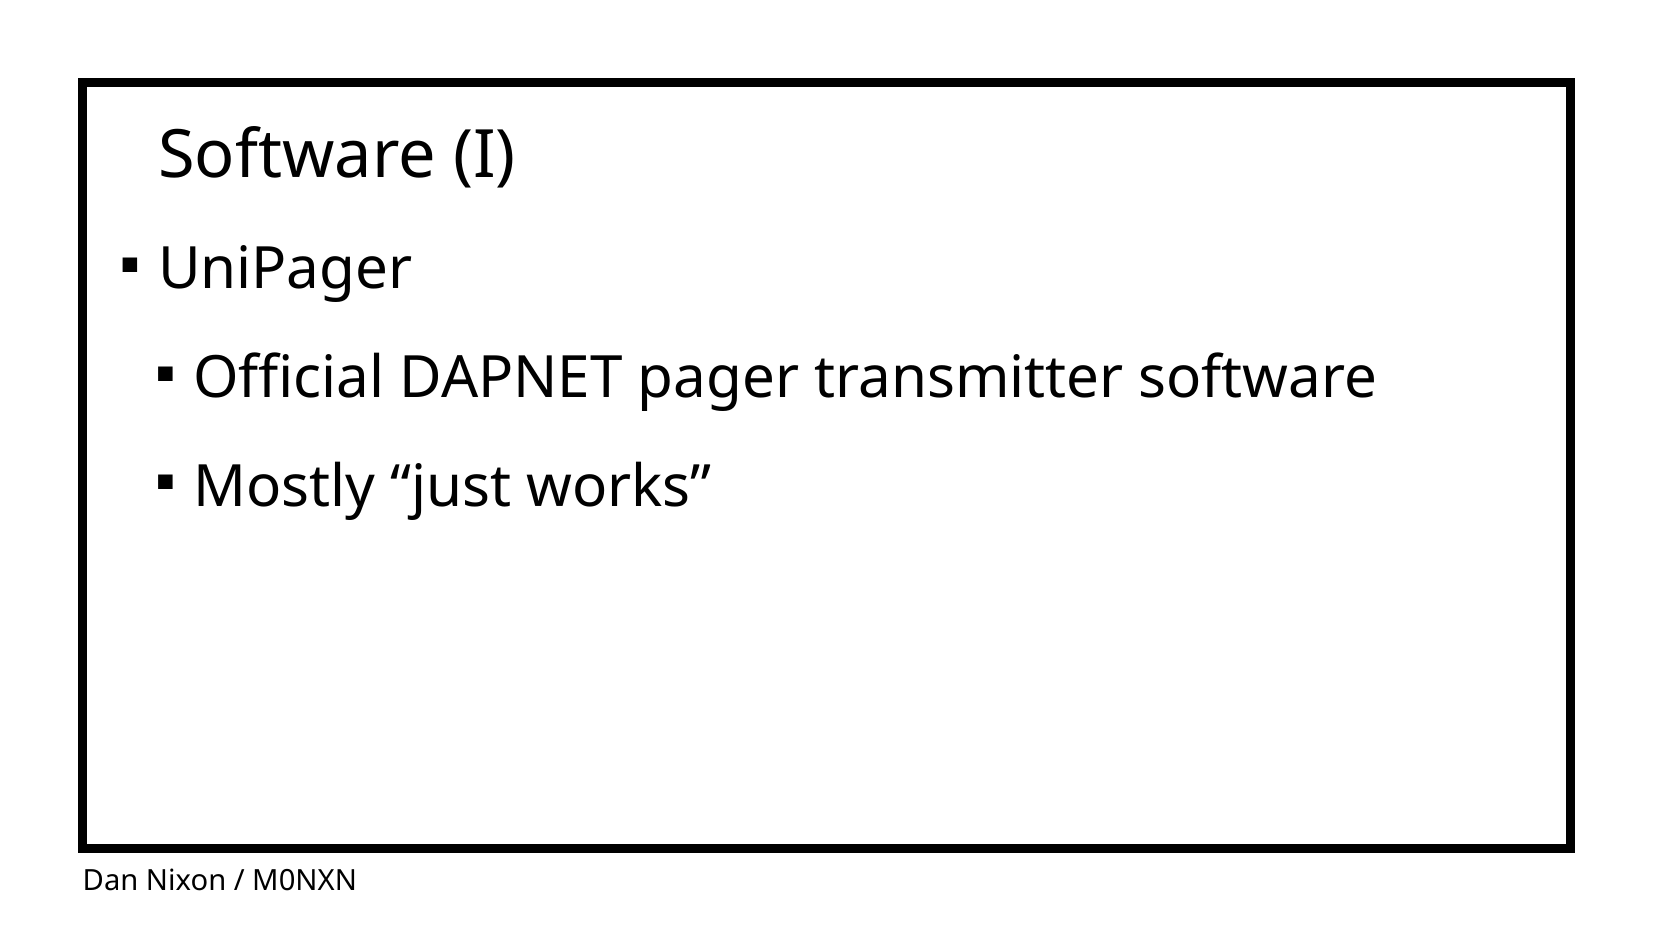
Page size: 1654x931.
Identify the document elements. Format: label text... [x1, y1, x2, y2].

subtitle Software (I) UniPager Official DAPNET pager transmitter software Mostly “just works” [82, 82, 1571, 849]
